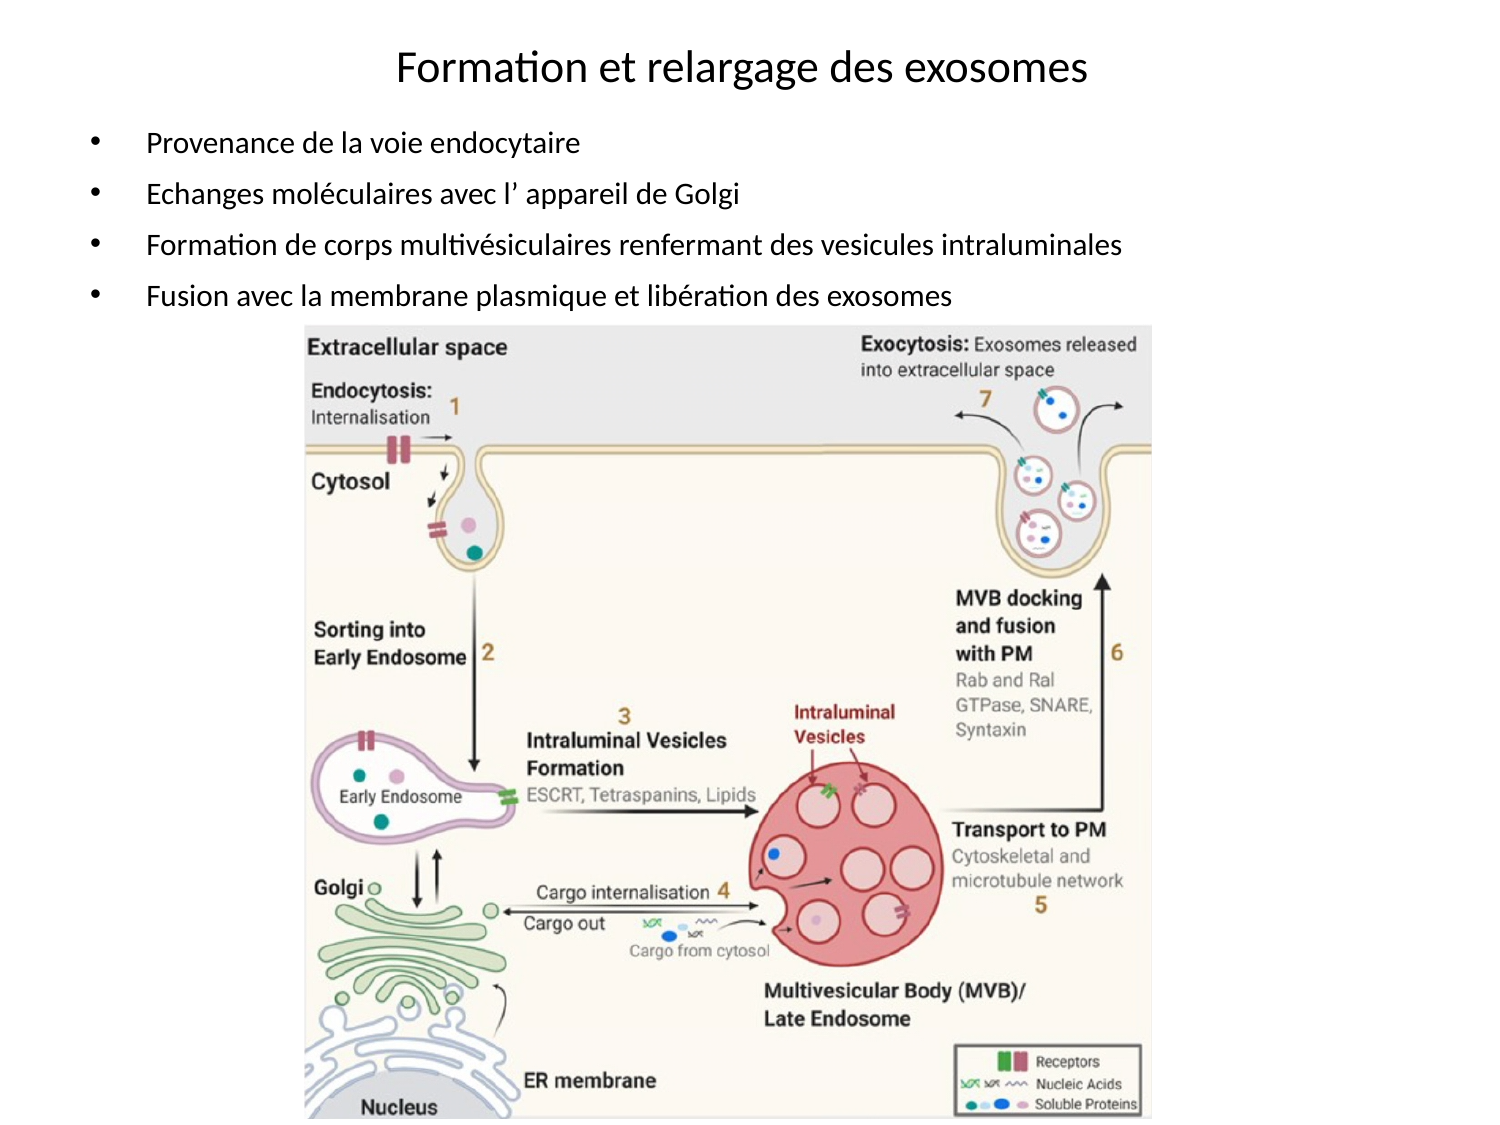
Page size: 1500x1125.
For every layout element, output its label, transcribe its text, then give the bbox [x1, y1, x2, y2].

list Provenance de la voie endocytaire Echanges moléculaires avec l’ appareil de Golgi Formation de corps multivésiculaires renfermant des vesicules intraluminales Fusion avec la membrane plasmique et libération des exosomes [75, 114, 1425, 325]
picture [304, 324, 1152, 1119]
title Formation et relargage des exosomes [67, 0, 1418, 158]
